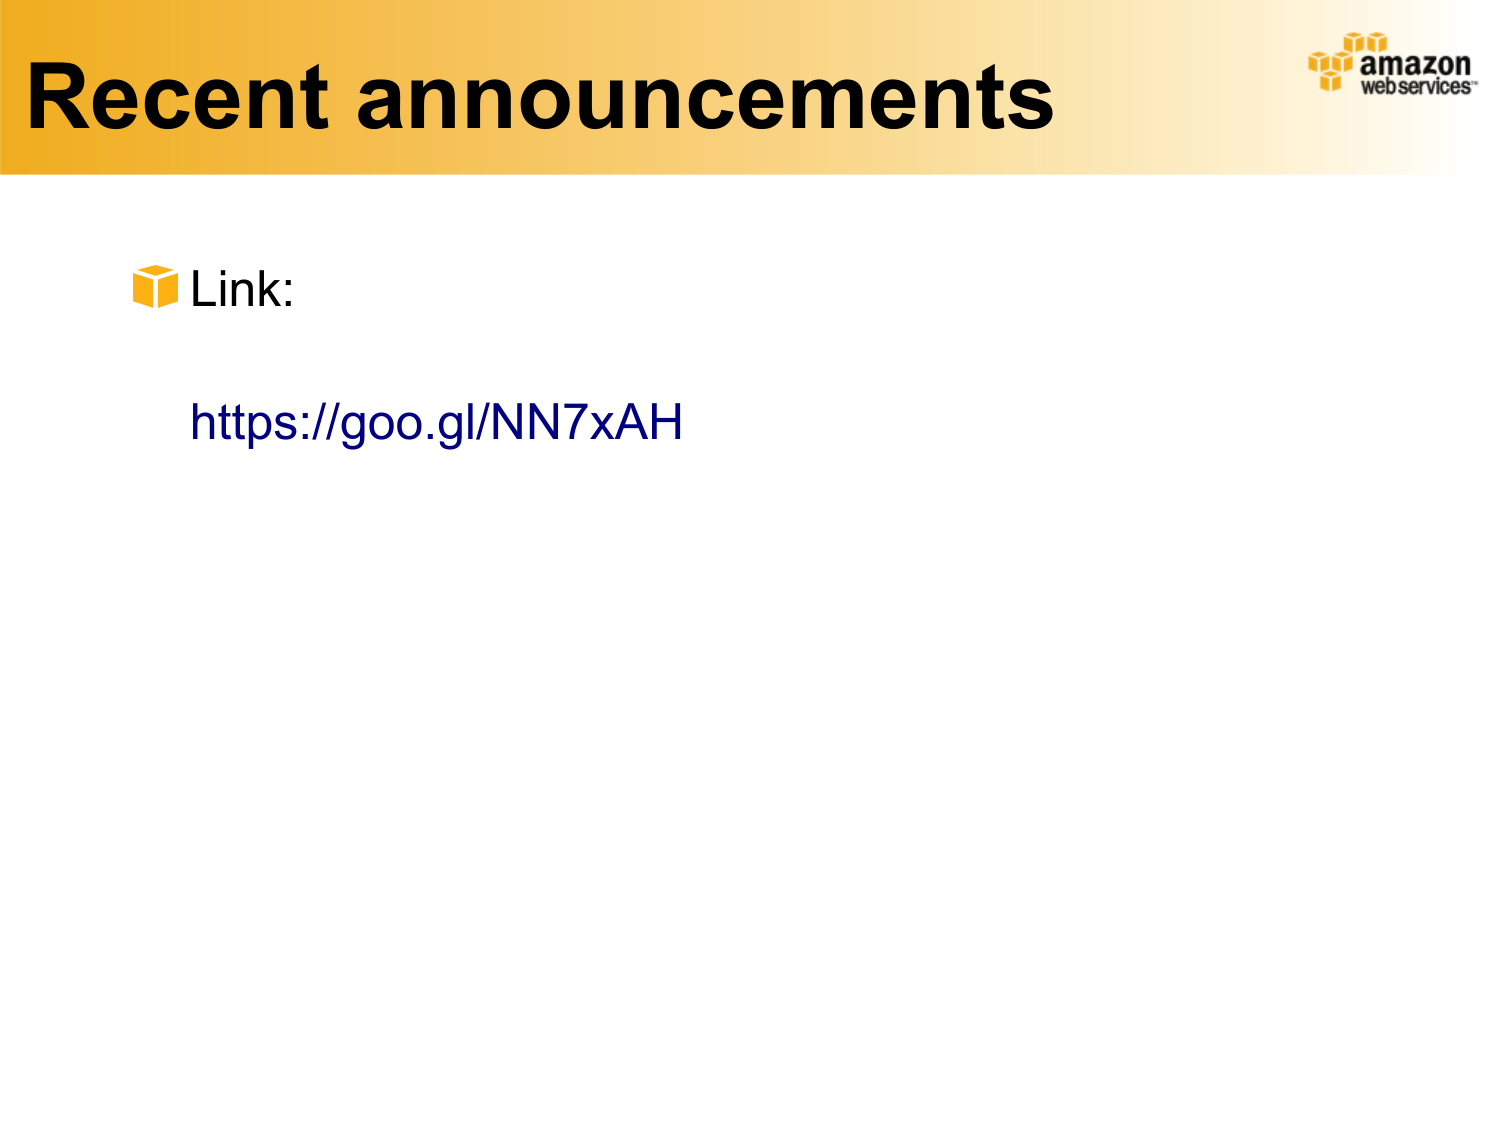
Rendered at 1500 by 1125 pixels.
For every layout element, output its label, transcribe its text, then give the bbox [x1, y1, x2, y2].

title Recent announcements [2, 0, 1278, 185]
picture [0, 0, 1500, 1125]
list Link: https://goo.gl/NN7xAH [112, 246, 1388, 1000]
